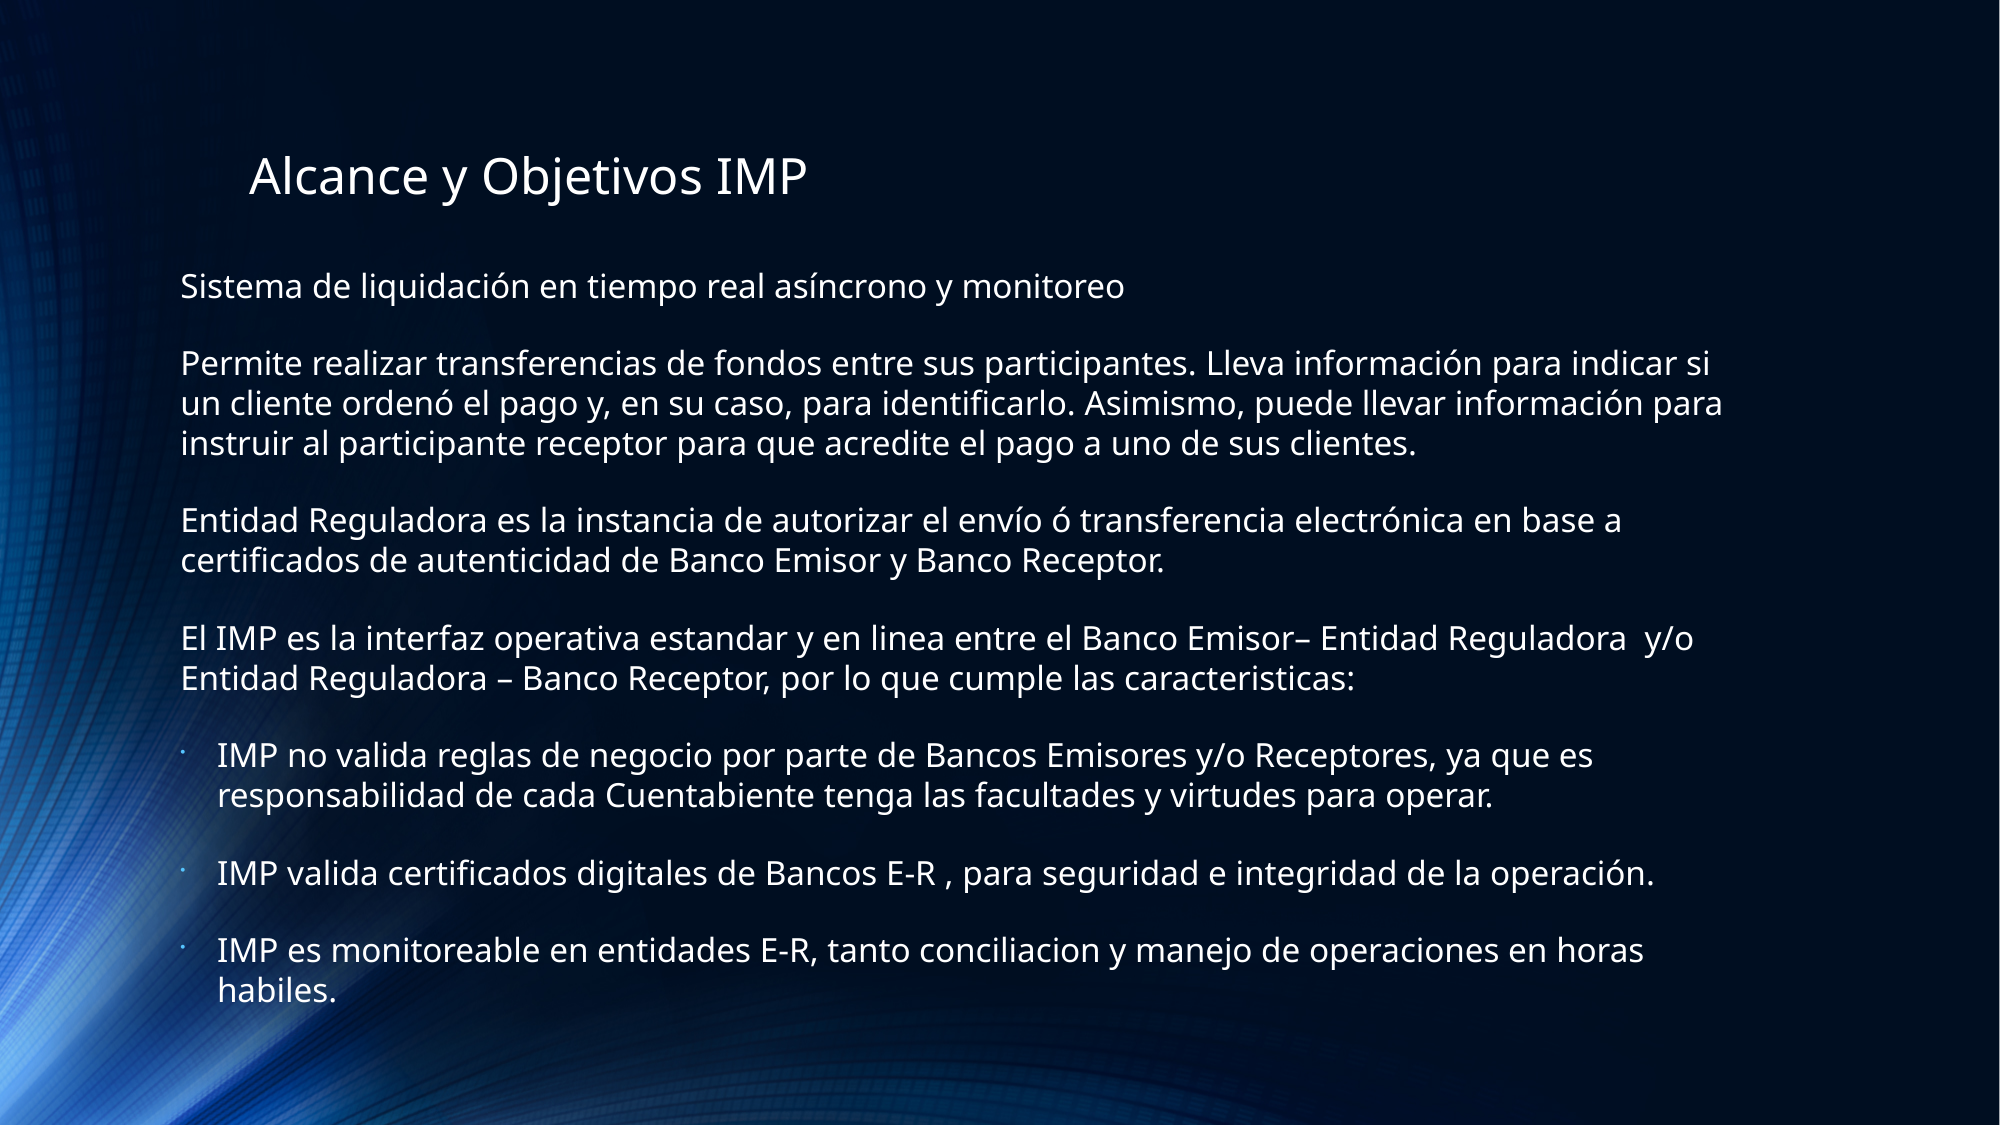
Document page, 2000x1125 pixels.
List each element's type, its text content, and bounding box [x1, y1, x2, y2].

title Alcance y Objetivos IMP [249, 62, 1750, 288]
picture [0, 0, 2000, 1125]
list Sistema de liquidación en tiempo real asíncrono y monitoreo Permite realizar transferencias de fondos entre sus participantes. Lleva información para indicar si un cliente ordenó el pago y, en su caso, para identificarlo. Asimismo, puede llevar información para instruir al participante receptor para que acredite el pago a uno de sus clientes. Entidad Reguladora es la instancia de autorizar el envío ó transferencia electrónica en base a certificados de autenticidad de Banco Emisor y Banco Receptor. El IMP es la interfaz operativa estandar y en linea entre el Banco Emisor– Entidad Reguladora y/o Entidad Reguladora – Banco Receptor, por lo que cumple las caracteristicas: IMP no valida reglas de negocio por parte de Bancos Emisores y/o Receptores, ya que es responsabilidad de cada Cuentabiente tenga las facultades y virtudes para operar. IMP valida certificados digitales de Bancos E-R , para seguridad e integridad de la operación. IMP es monitoreable en entidades E-R, tanto conciliacion y manejo de operaciones en horas habiles. [165, 257, 1749, 1021]
